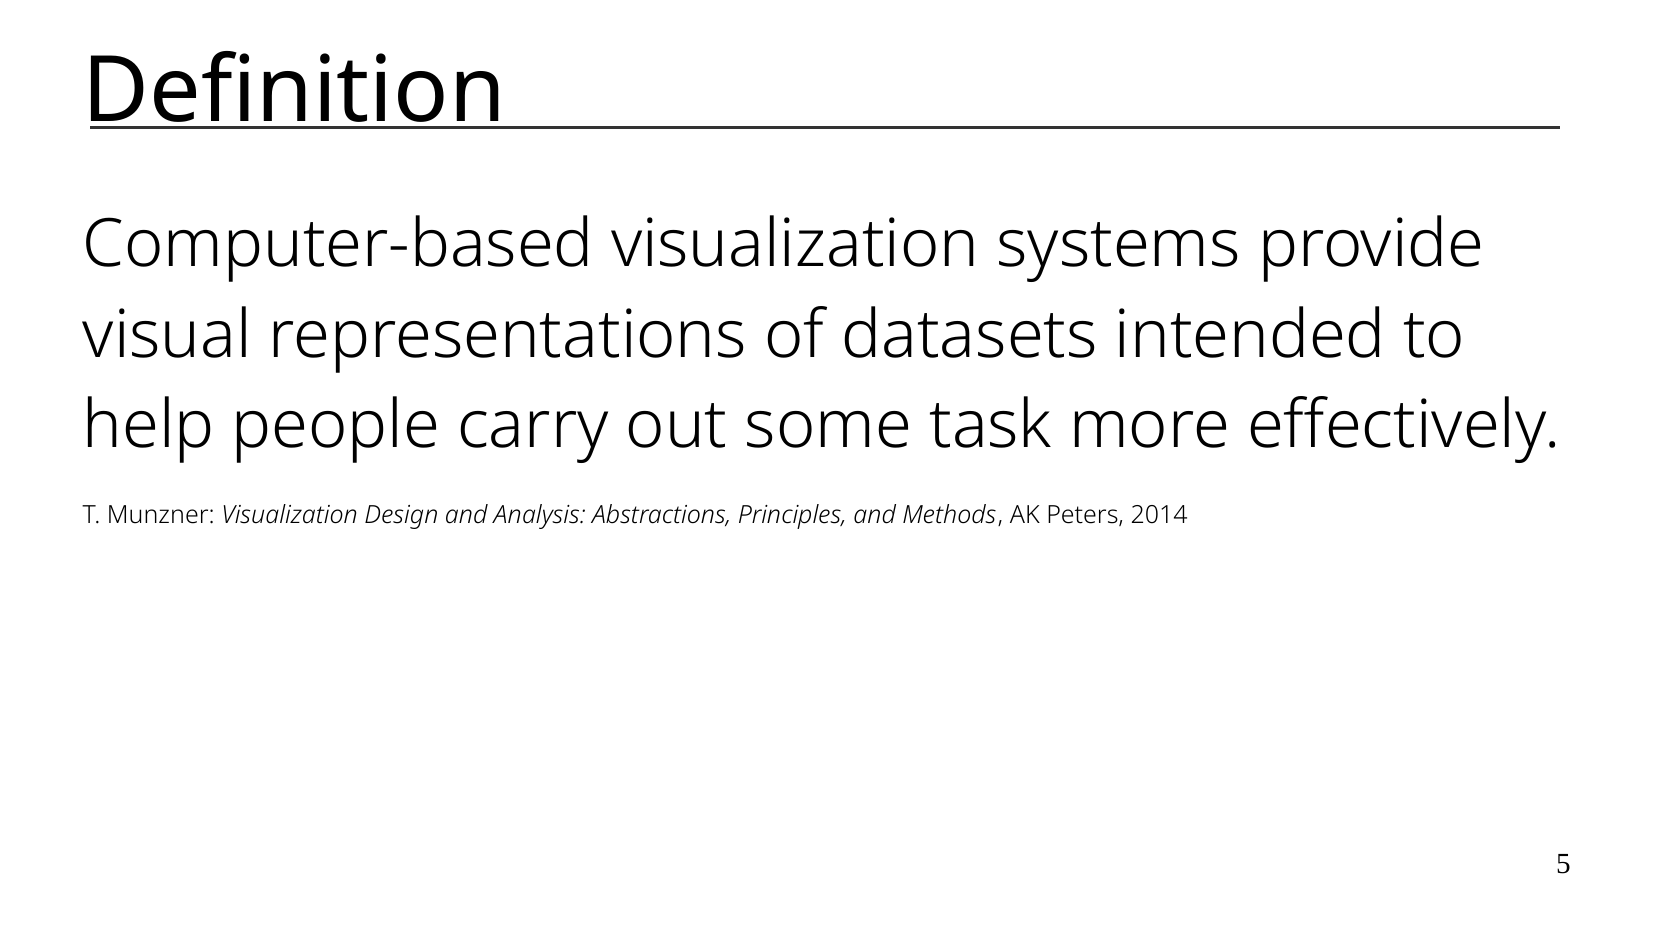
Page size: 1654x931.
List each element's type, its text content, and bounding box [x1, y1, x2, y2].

title Definition [82, 32, 1571, 140]
list Computer-based visualization systems provide visual representations of datasets intended to help people carry out some task more effectively. T. Munzner: Visualization Design and Analysis: Abstractions, Principles, and Methods, AK Peters, 2014 [82, 195, 1571, 811]
